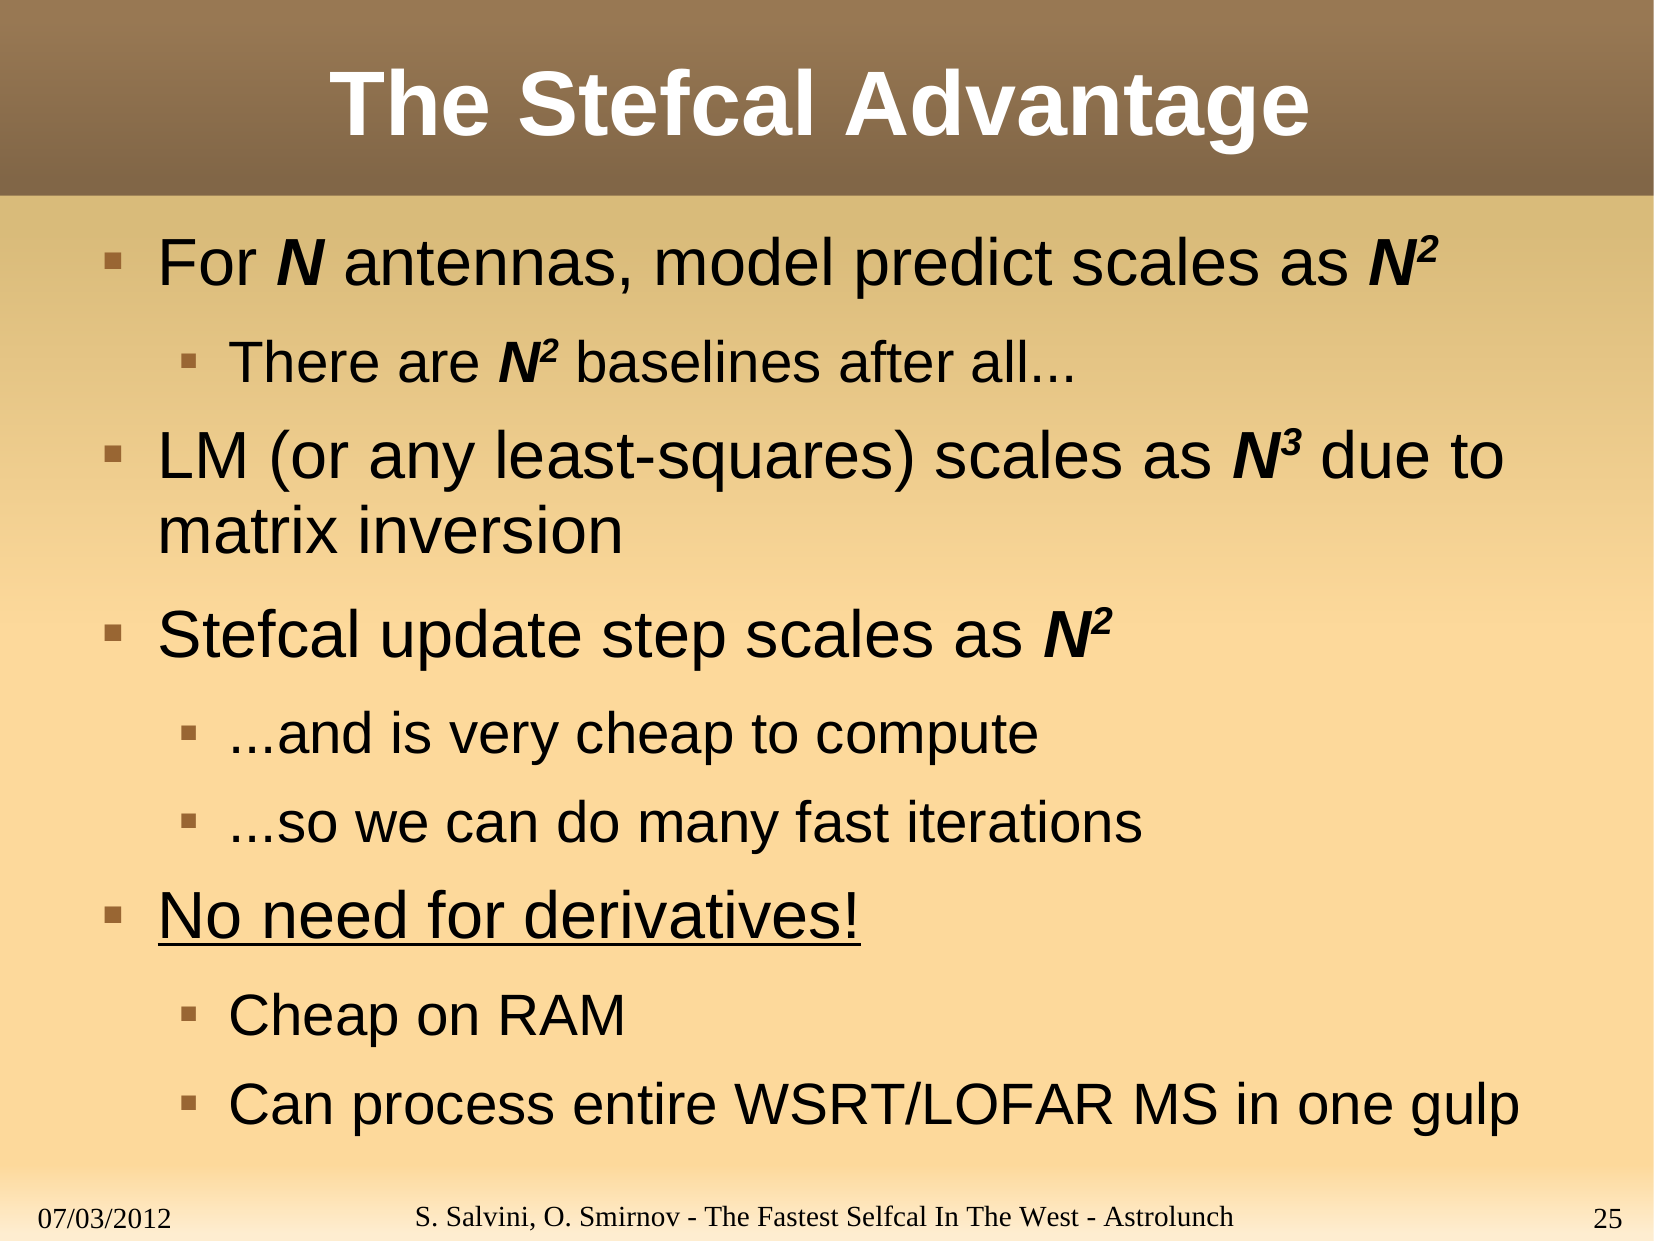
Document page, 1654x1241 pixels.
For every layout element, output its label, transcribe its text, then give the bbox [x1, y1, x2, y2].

title The Stefcal Advantage [76, 7, 1565, 200]
picture [0, 0, 1654, 1241]
list For N antennas, model predict scales as N2 There are N2 baselines after all... LM (or any least-squares) scales as N3 due to matrix inversion Stefcal update step scales as N2 ...and is very cheap to compute ...so we can do many fast iterations No need for derivatives! Cheap on RAM Can process entire WSRT/LOFAR MS in one gulp [86, 225, 1576, 1147]
